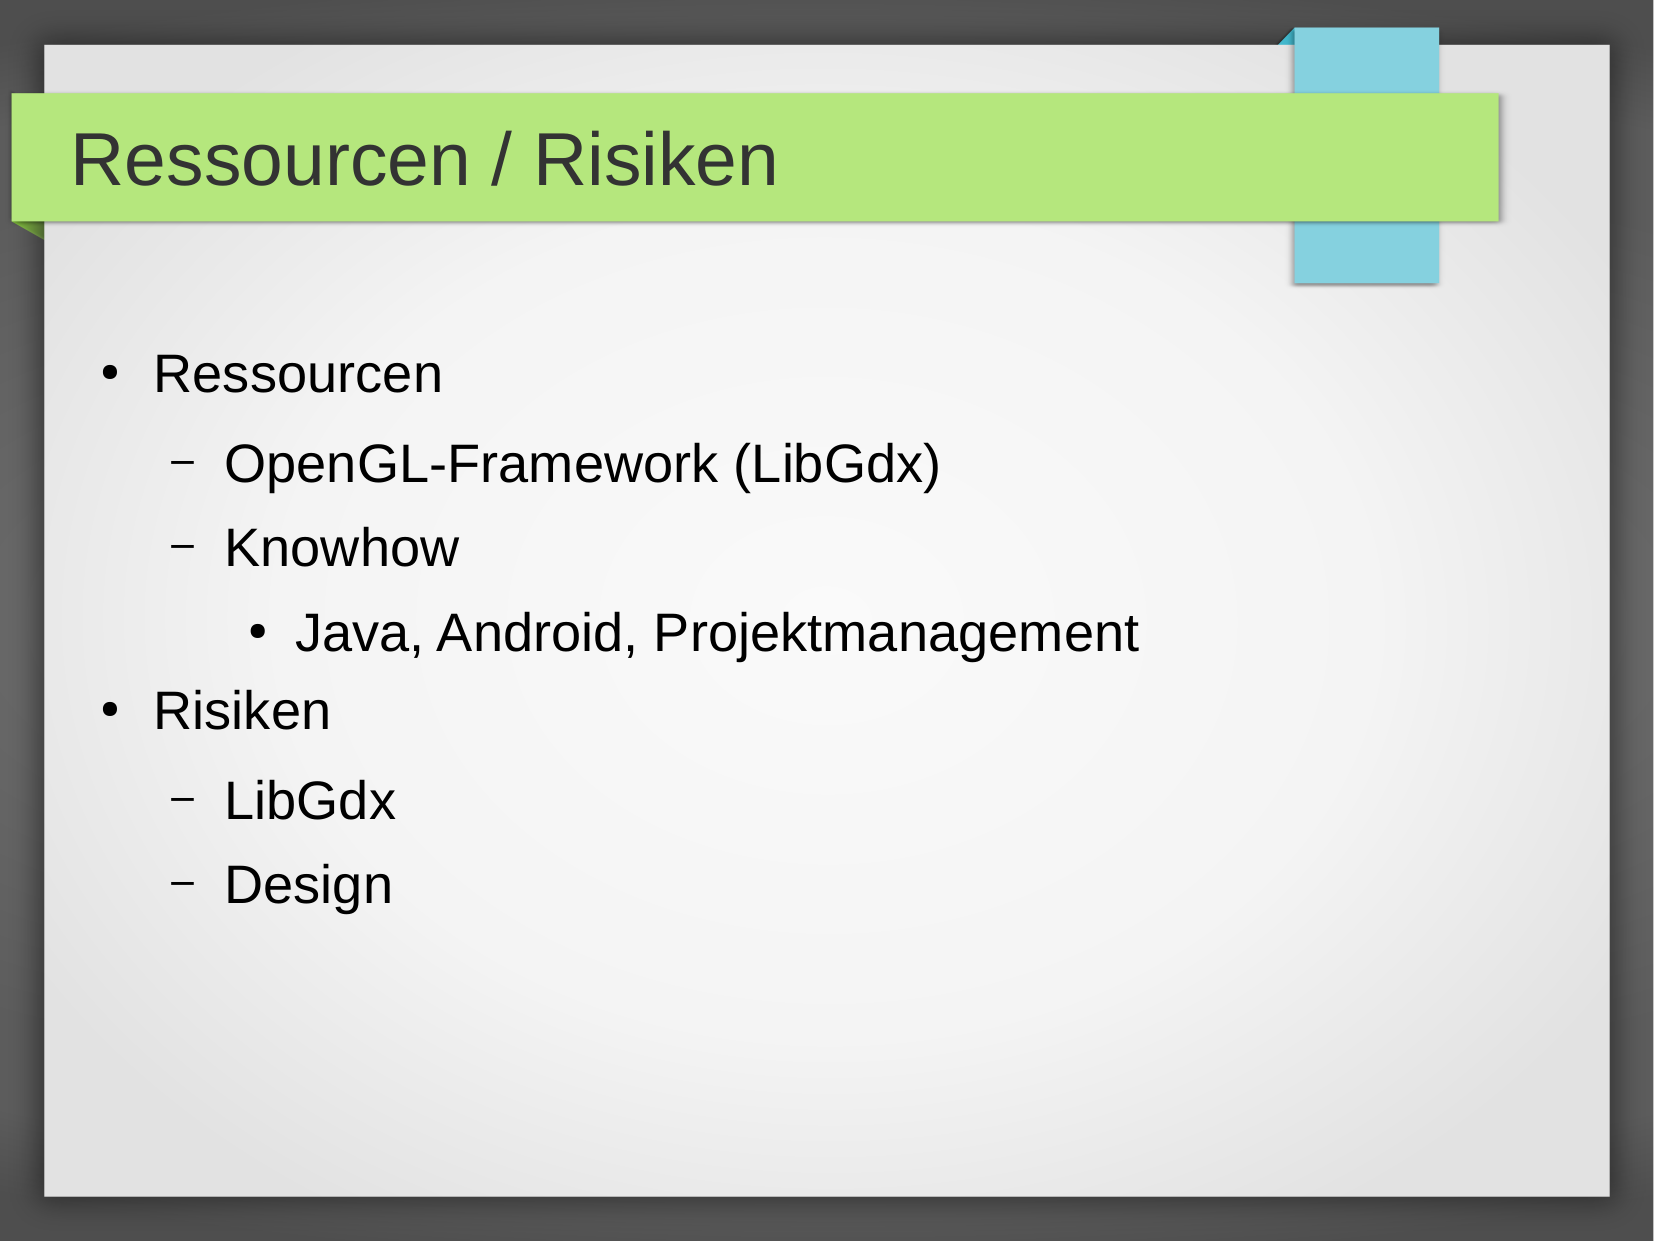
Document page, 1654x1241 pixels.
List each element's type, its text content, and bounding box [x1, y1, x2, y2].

picture [0, 0, 1654, 1241]
title Ressourcen / Risiken [70, 106, 1229, 213]
list Ressourcen OpenGL-Framework (LibGdx) Knowhow Java, Android, Projektmanagement Risiken LibGdx Design [82, 343, 1538, 1063]
